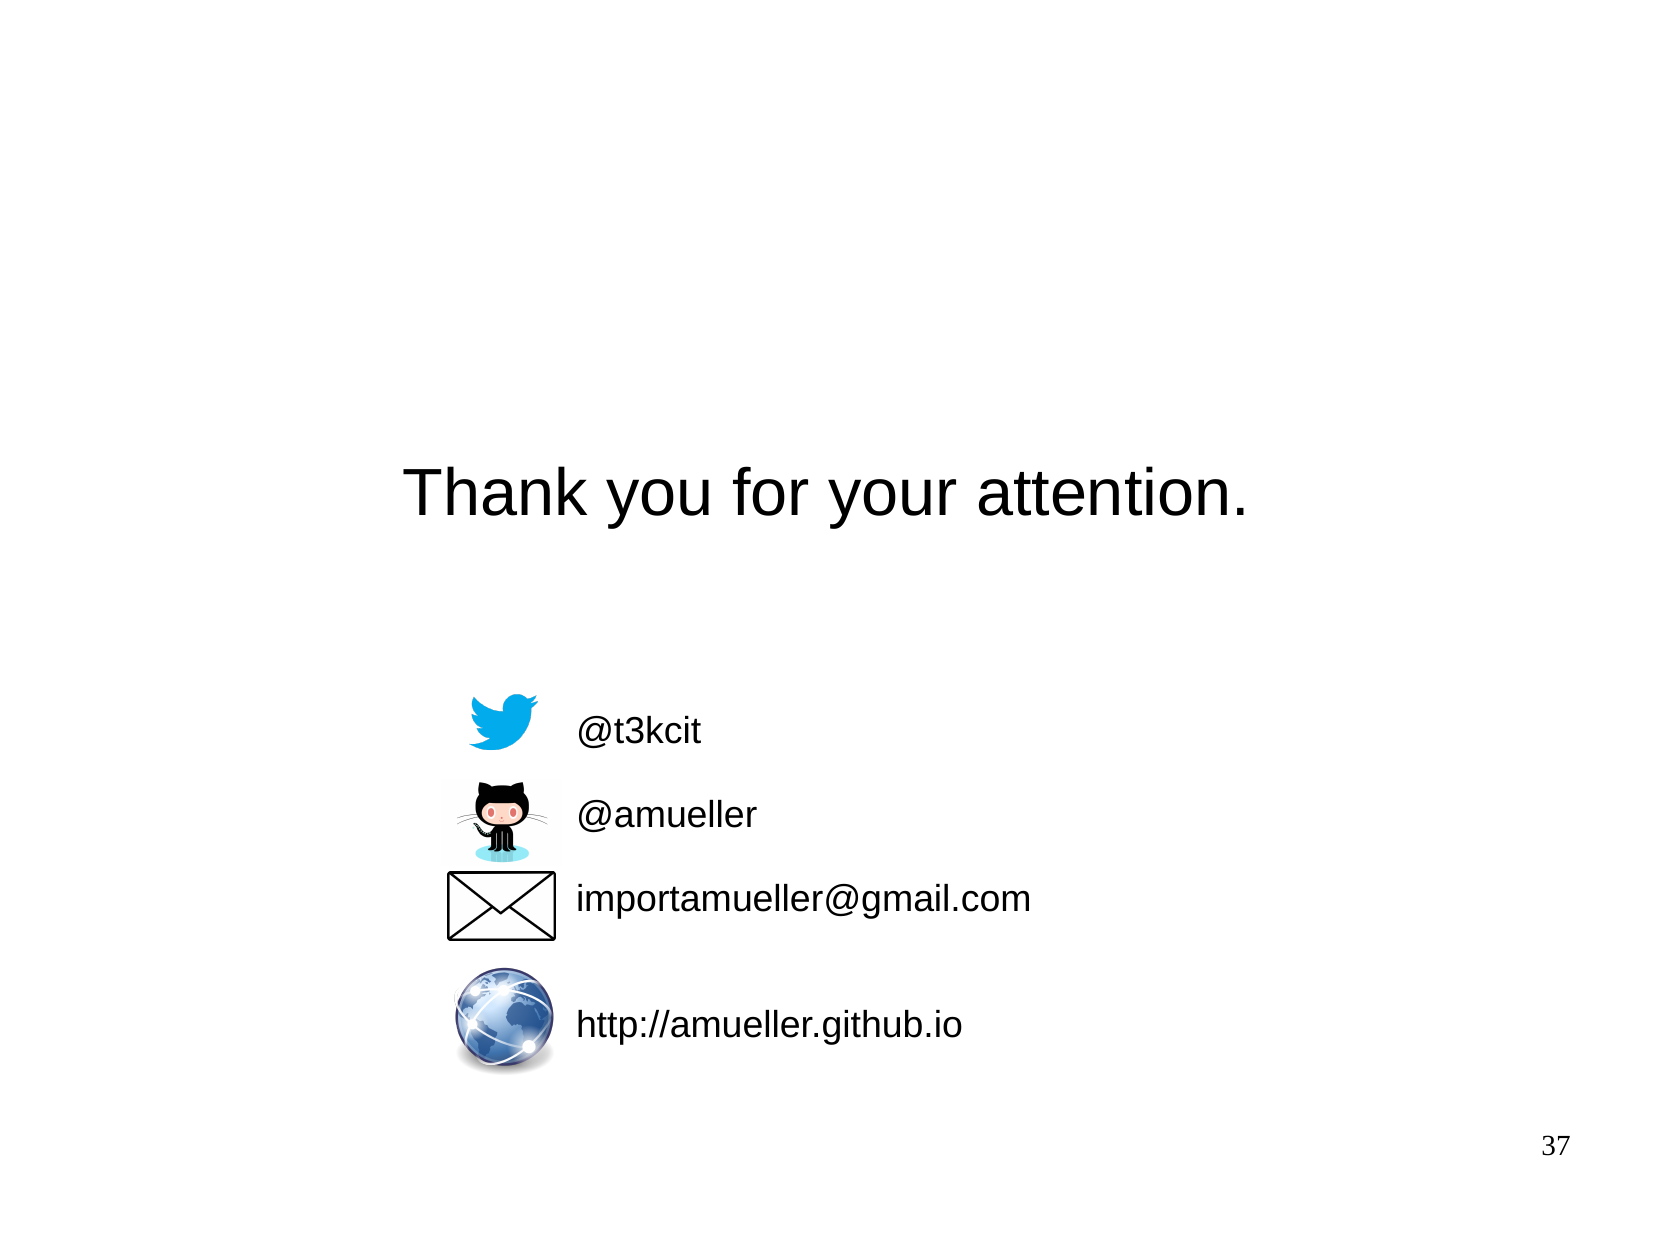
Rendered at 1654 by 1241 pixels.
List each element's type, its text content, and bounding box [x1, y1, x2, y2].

picture [447, 871, 556, 941]
subtitle Thank you for your attention. [82, 49, 1571, 1010]
picture [444, 959, 562, 1077]
picture [441, 664, 562, 866]
text_box @t3kcit @amueller importamueller@gmail.com http://amueller.github.io [561, 660, 1261, 1053]
